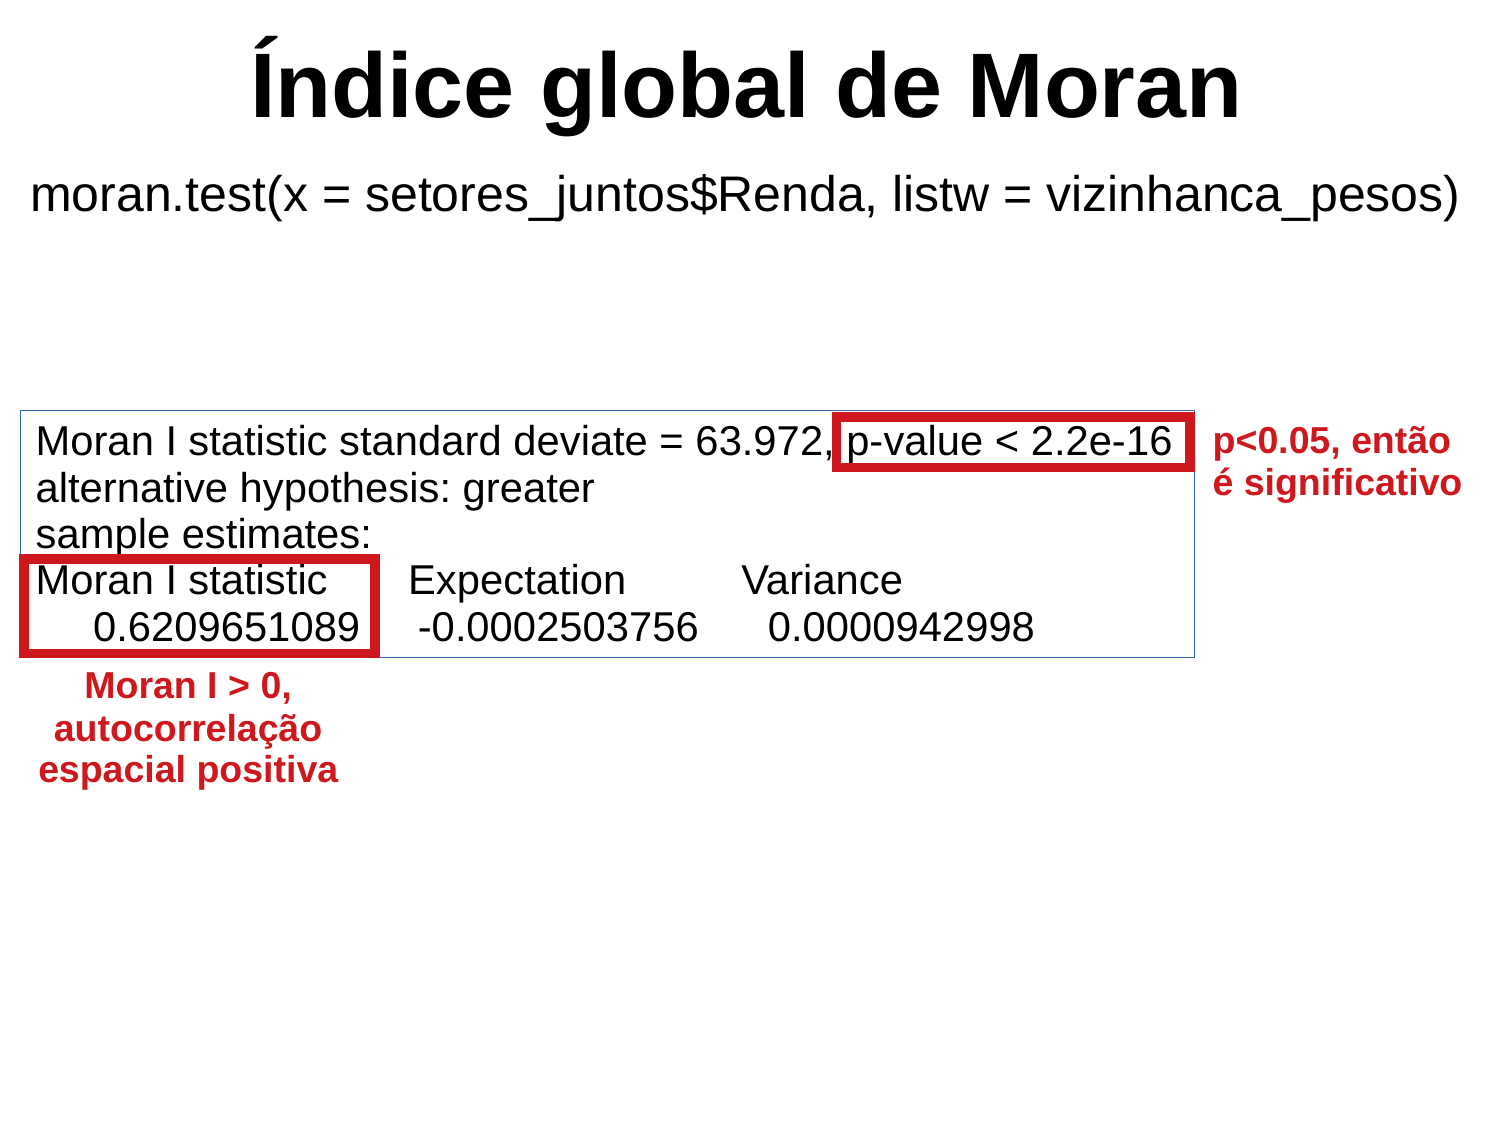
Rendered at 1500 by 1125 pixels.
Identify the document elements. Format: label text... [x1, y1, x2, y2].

list moran.test(x = setores_juntos$Renda, listw = vizinhanca_pesos) [30, 166, 1482, 241]
text_box Moran I statistic standard deviate = 63.972, p-value < 2.2e-16 alternative hypothesis: greater sample estimates: Moran I statistic Expectation Variance 0.6209651089 -0.0002503756 0.0000942998 [841, 422, 1185, 463]
text_box Moran I statistic standard deviate = 63.972, p-value < 2.2e-16 alternative hypothesis: greater sample estimates: Moran I statistic Expectation Variance 0.6209651089 -0.0002503756 0.0000942998 [29, 564, 370, 649]
title Índice global de Moran [100, 34, 1395, 138]
text_box Moran I > 0, autocorrelação espacial positiva [20, 658, 356, 804]
text_box Moran I statistic standard deviate = 63.972, p-value < 2.2e-16 alternative hypothesis: greater sample estimates: Moran I statistic Expectation Variance 0.6209651089 -0.0002503756 0.0000942998 [20, 410, 1195, 658]
text_box p<0.05, então é significativo [1197, 412, 1490, 517]
